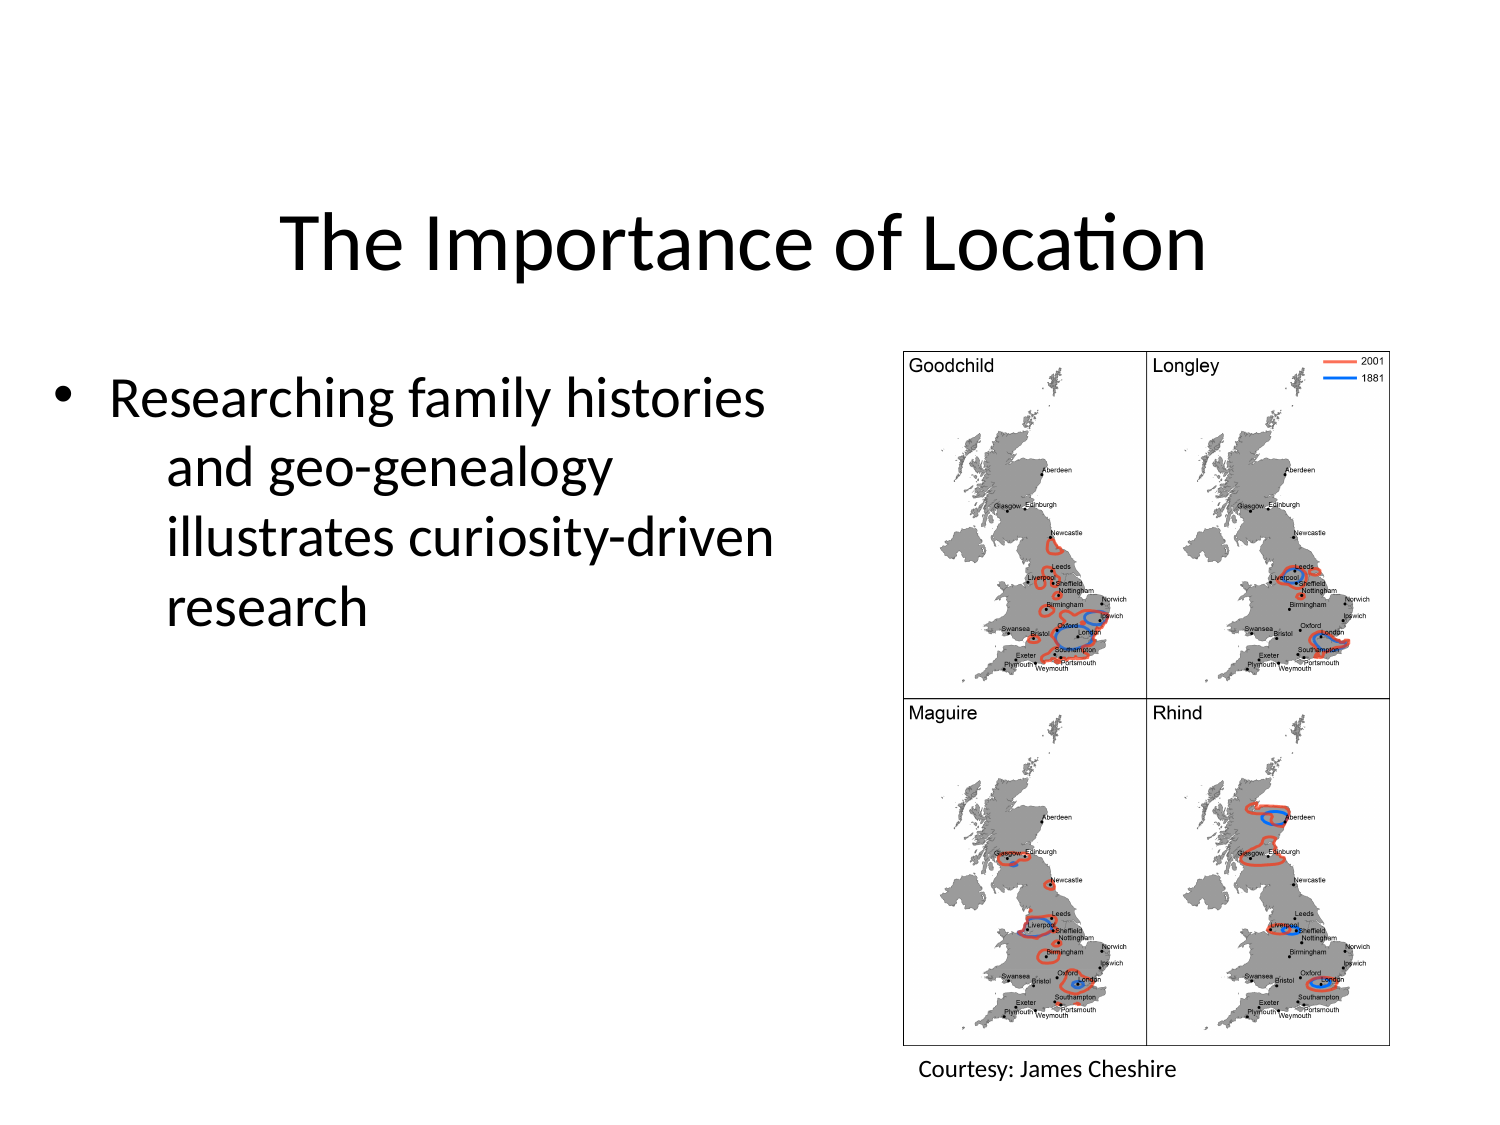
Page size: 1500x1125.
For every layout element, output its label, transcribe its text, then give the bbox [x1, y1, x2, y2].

picture [903, 351, 1390, 1046]
text_box Courtesy: James Cheshire [904, 1045, 1193, 1091]
text_box The Importance of Location [17, 172, 1471, 302]
list Researching family histories and geo-genealogy illustrates curiosity-driven research [38, 351, 854, 1125]
